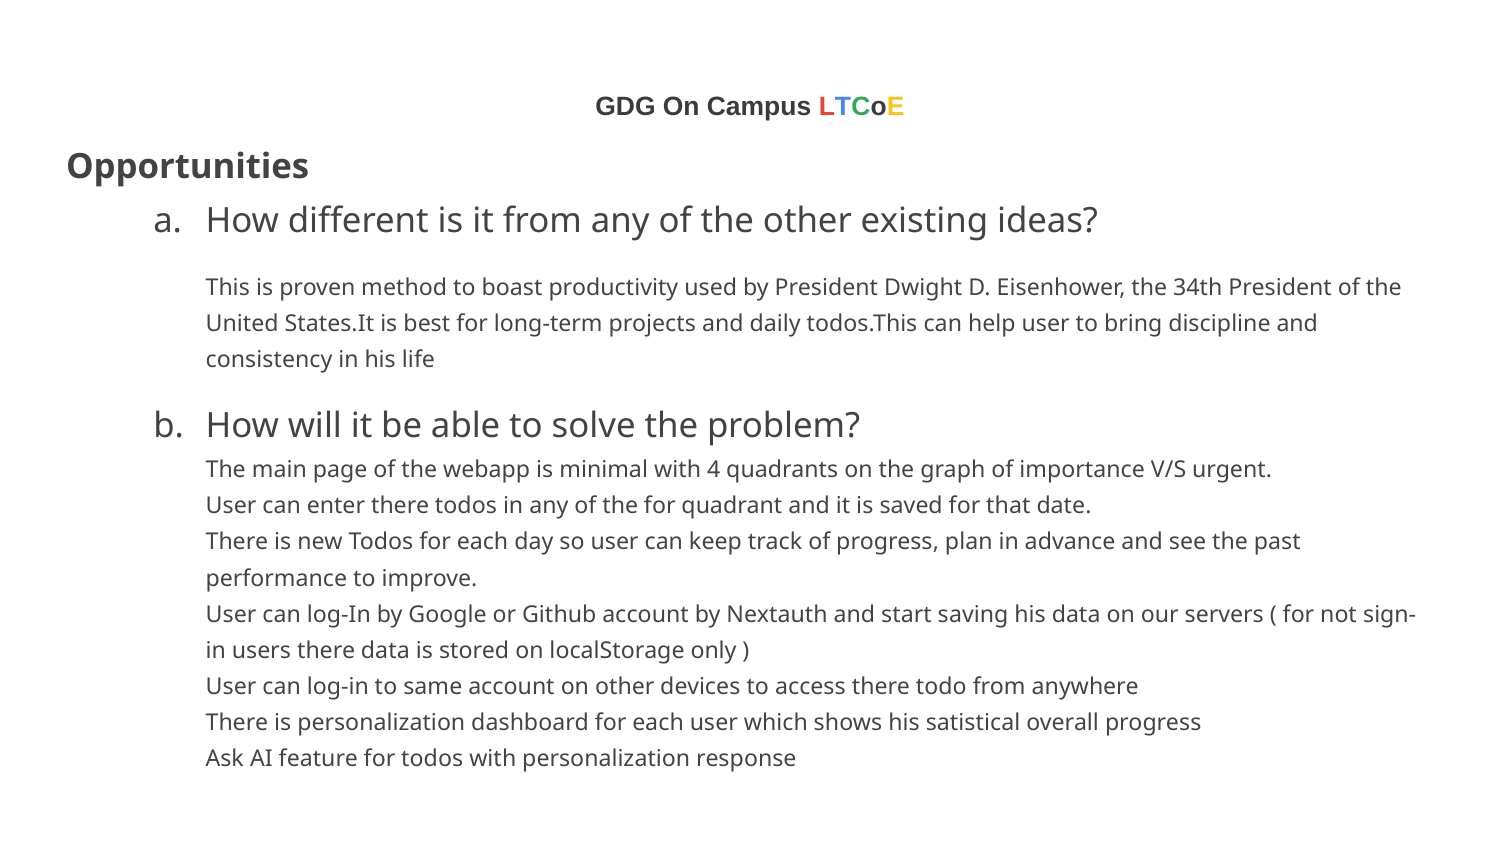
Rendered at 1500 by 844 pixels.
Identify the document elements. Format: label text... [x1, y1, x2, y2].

title GDG On Campus LTCoE [51, 72, 1449, 118]
list Opportunities How different is it from any of the other existing ideas? This is proven method to boast productivity used by President Dwight D. Eisenhower, the 34th President of the United States.It is best for long-term projects and daily todos.This can help user to bring discipline and consistency in his life How will it be able to solve the problem? The main page of the webapp is minimal with 4 quadrants on the graph of importance V/S urgent. User can enter there todos in any of the for quadrant and it is saved for that date. There is new Todos for each day so user can keep track of progress, plan in advance and see the past performance to improve. User can log-In by Google or Github account by Nextauth and start saving his data on our servers ( for not sign-in users there data is stored on localStorage only ) User can log-in to same account on other devices to access there todo from anywhere There is personalization dashboard for each user which shows his satistical overall progress Ask AI feature for todos with personalization response [51, 118, 1449, 798]
